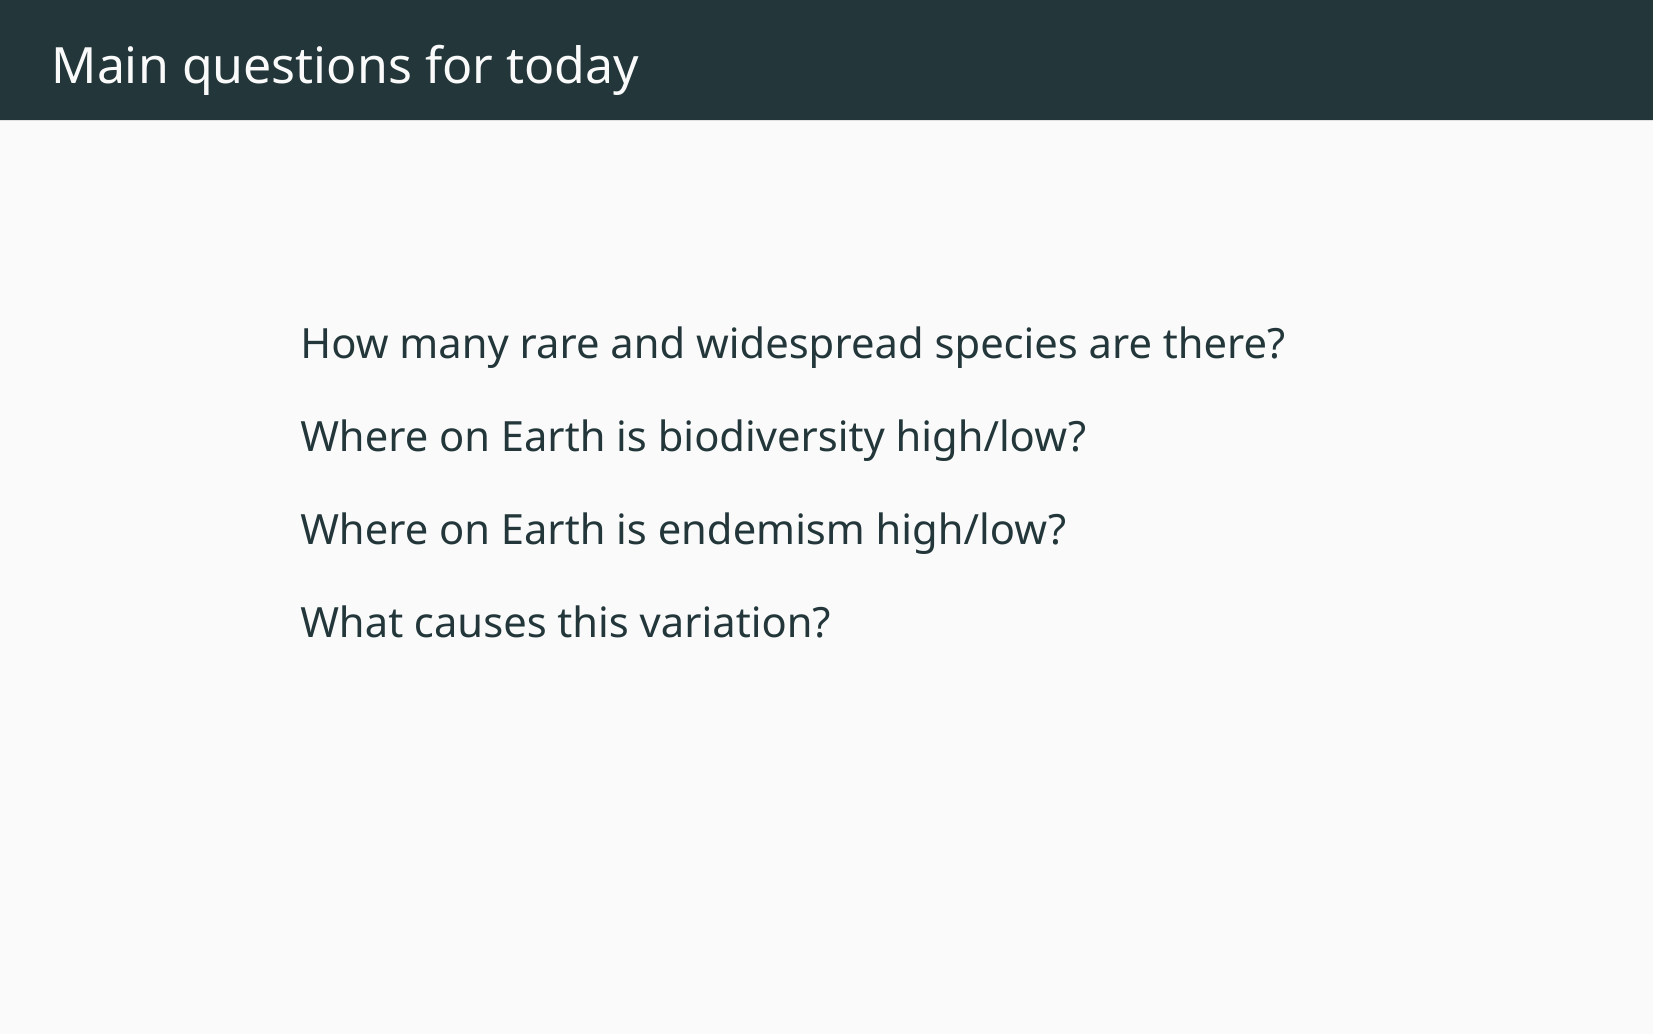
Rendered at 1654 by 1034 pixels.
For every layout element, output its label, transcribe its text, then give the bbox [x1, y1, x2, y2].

text_box Main questions for today [51, 30, 1384, 91]
text_box [0, 0, 1653, 121]
text_box How many rare and widespread species are there? Where on Earth is biodiversity high/low? Where on Earth is endemism high/low? What causes this variation? [285, 306, 1331, 716]
